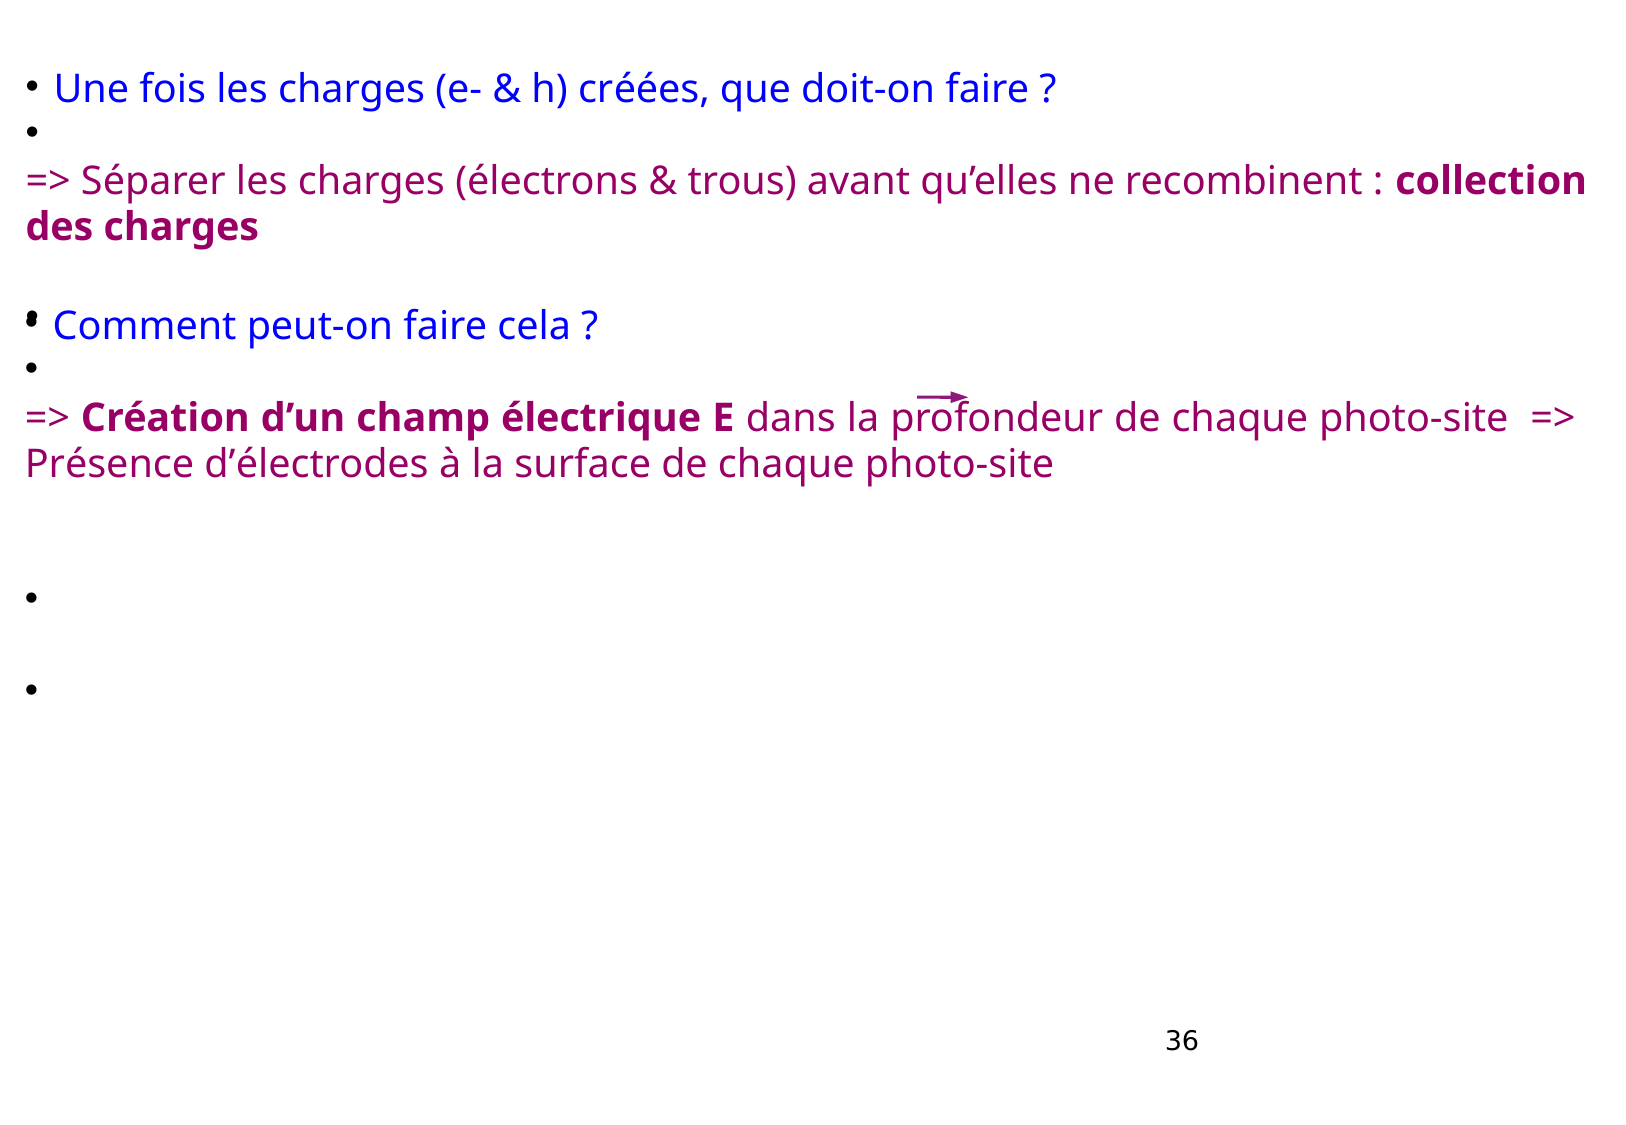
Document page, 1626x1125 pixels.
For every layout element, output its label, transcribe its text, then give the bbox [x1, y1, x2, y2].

text_box Une fois les charges (e- & h) créées, que doit-on faire ? => Séparer les charges (électrons & trous) avant qu’elles ne recombinent : collection des charges [11, 58, 1602, 350]
text_box Comment peut-on faire cela ? => Création d’un champ électrique E dans la profondeur de chaque photo-site => Présence d’électrodes à la surface de chaque photo-site [10, 295, 1601, 724]
text_box [1164, 1024, 1544, 1103]
